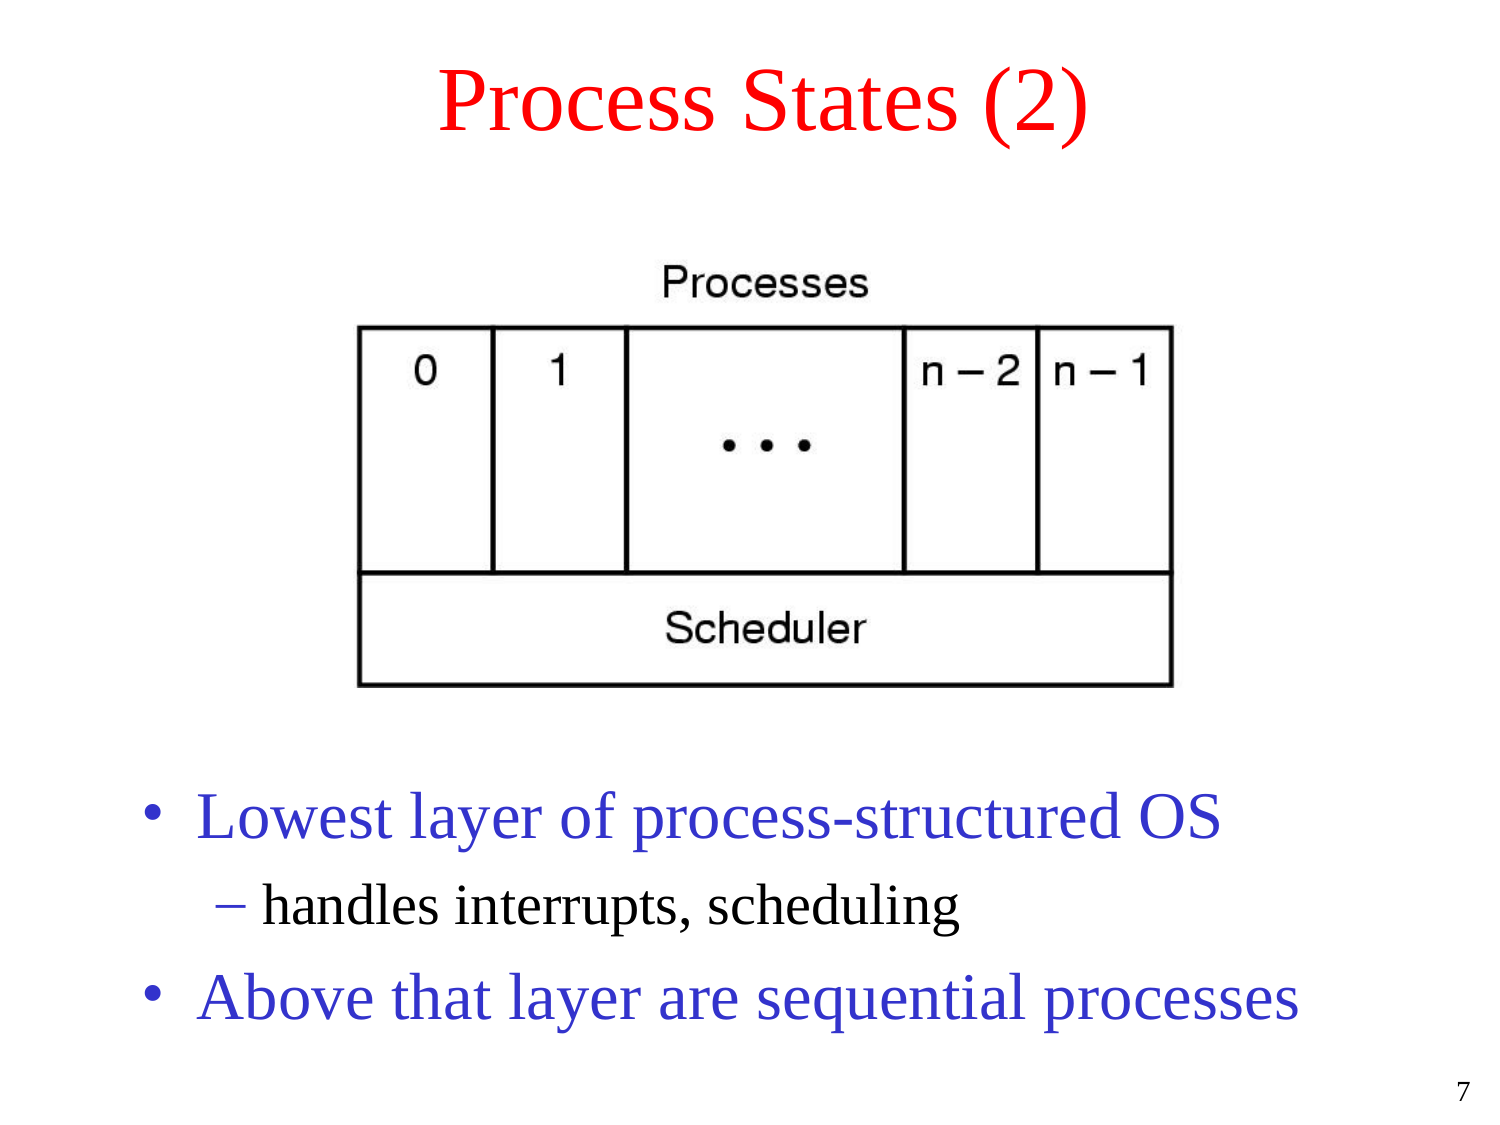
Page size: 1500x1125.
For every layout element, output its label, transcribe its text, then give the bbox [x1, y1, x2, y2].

text_box Process States (2) [126, 0, 1402, 188]
text_box <number> [1404, 1064, 1486, 1125]
text_box Lowest layer of process-structured OS handles interrupts, scheduling Above that layer are sequential processes [126, 764, 1402, 1065]
picture [353, 249, 1185, 688]
